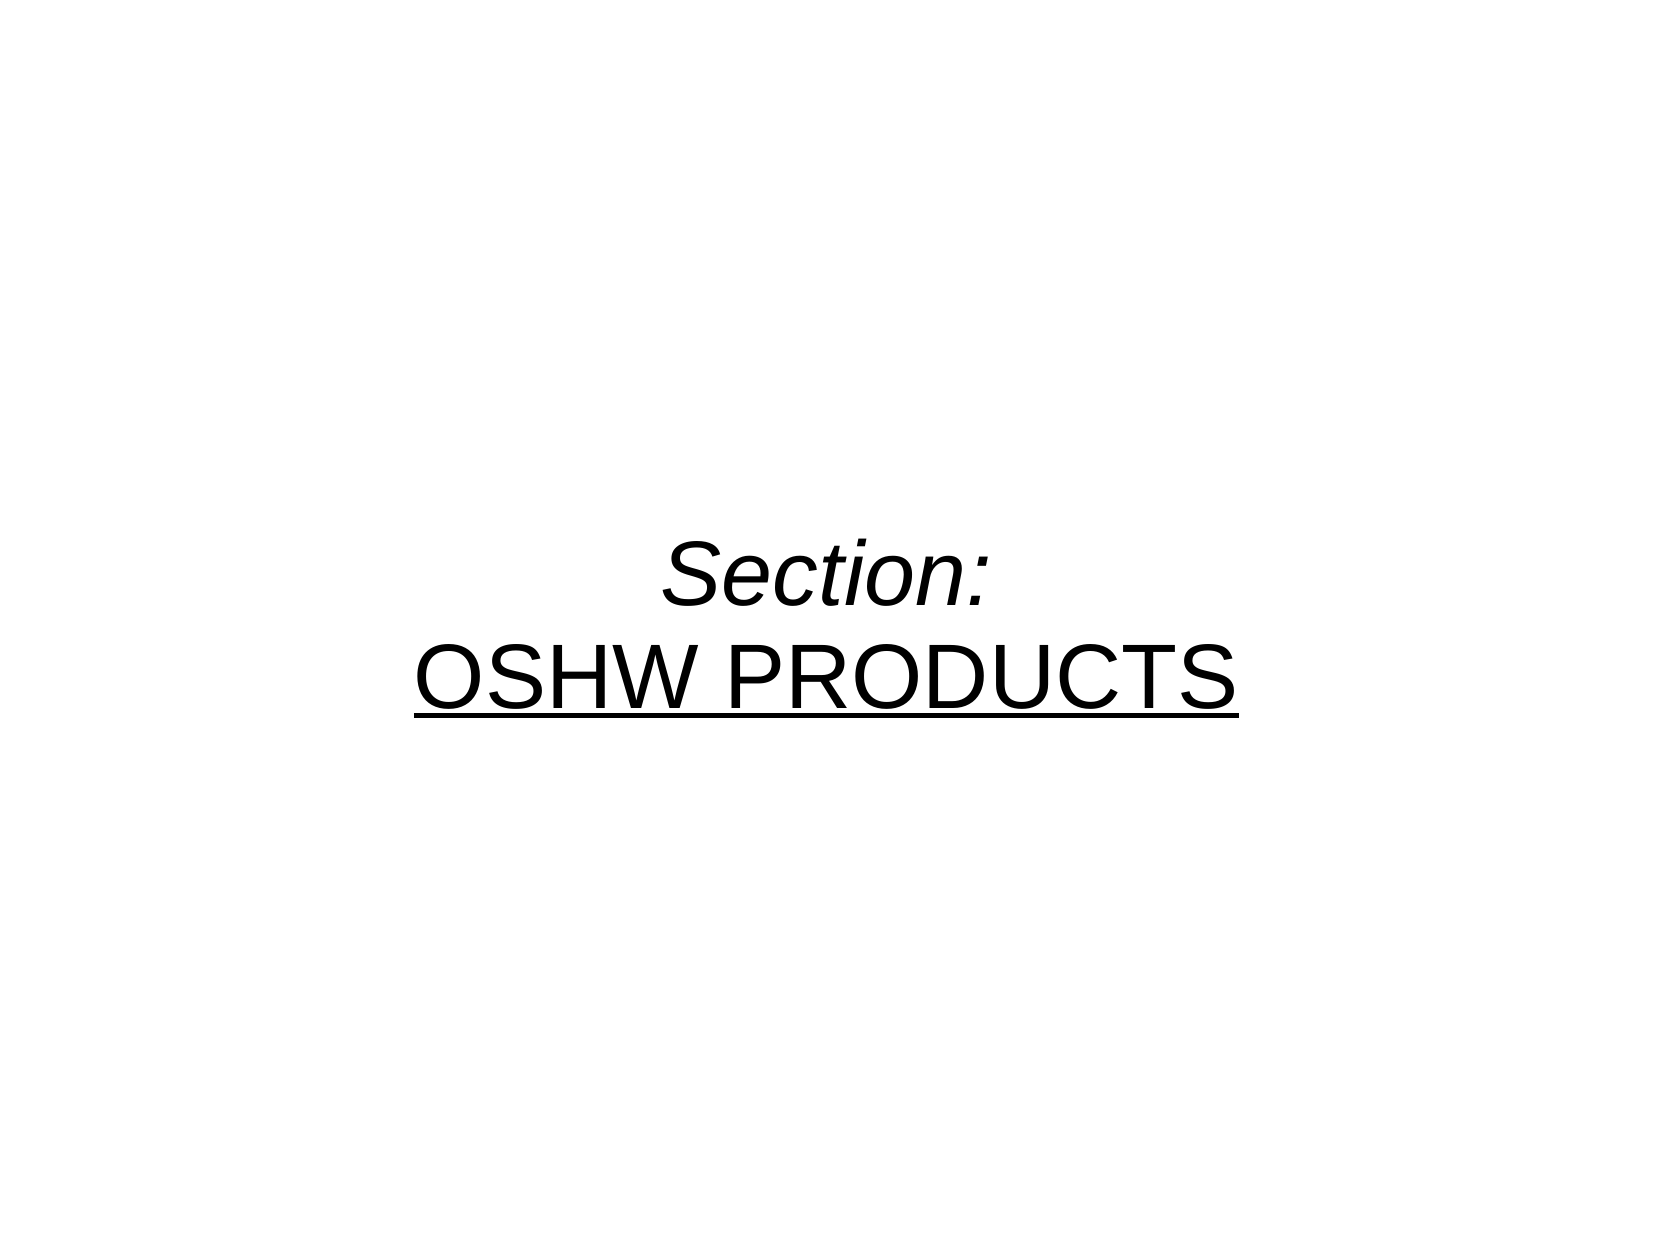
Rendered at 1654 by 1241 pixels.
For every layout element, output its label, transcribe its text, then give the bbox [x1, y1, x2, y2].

title Section: OSHW PRODUCTS [82, 521, 1571, 729]
